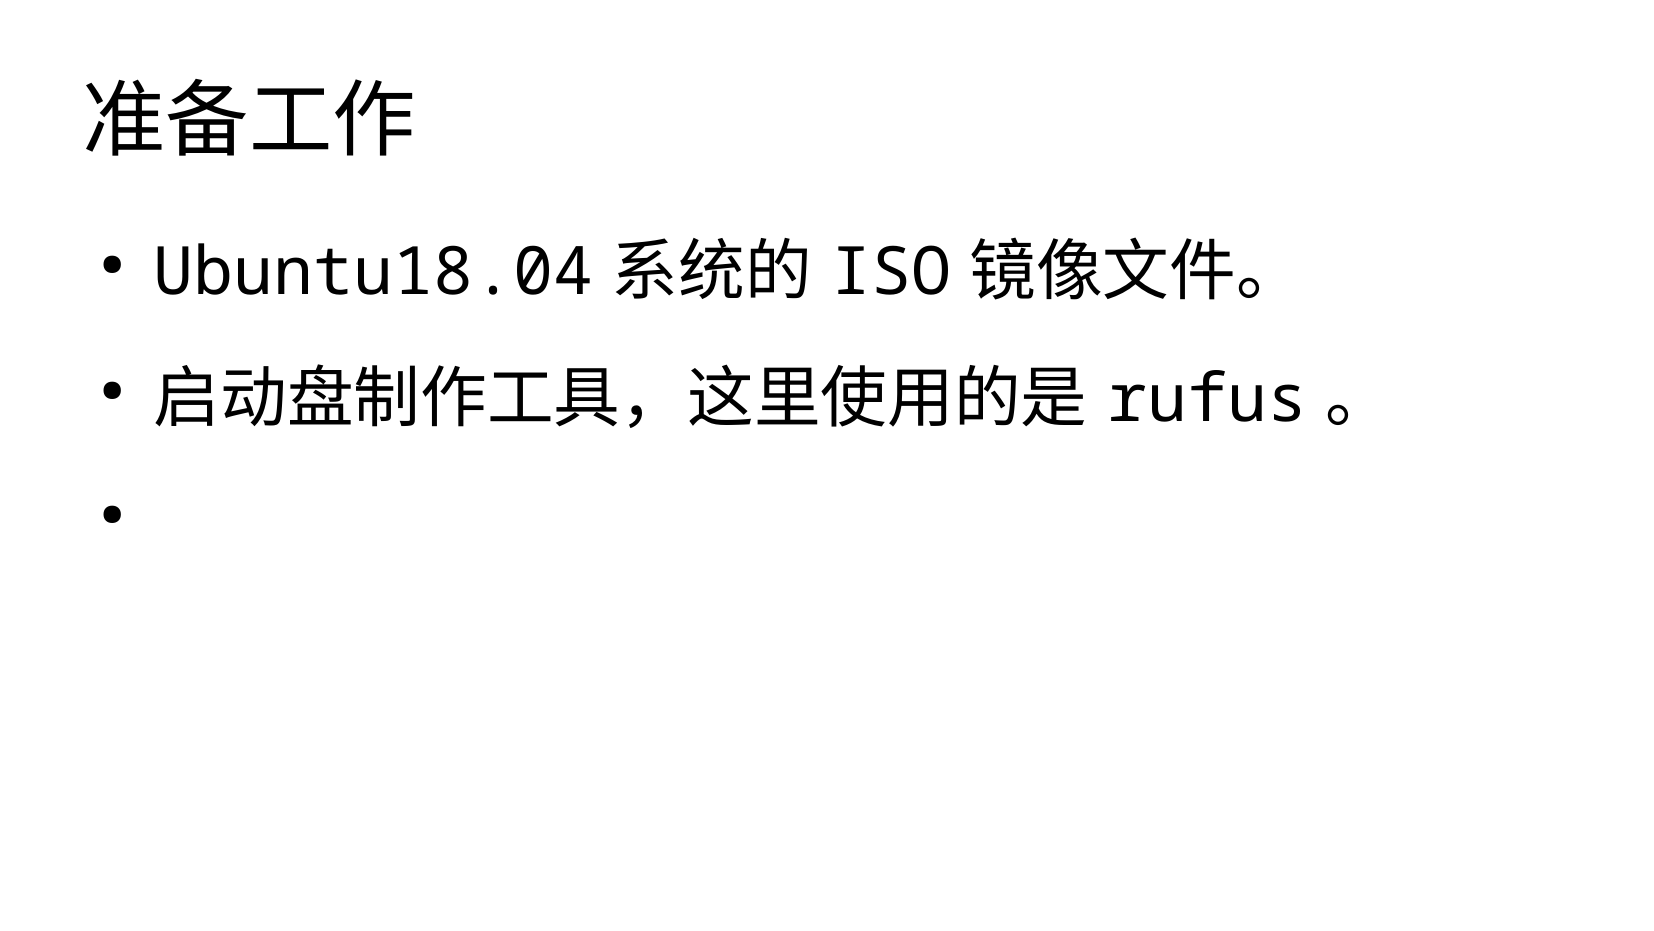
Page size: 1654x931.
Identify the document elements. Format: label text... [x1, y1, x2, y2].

list Ubuntu18.04系统的ISO镜像文件。 启动盘制作工具，这里使用的是rufus。 [82, 217, 1571, 815]
title 准备工作 [82, 37, 1571, 189]
